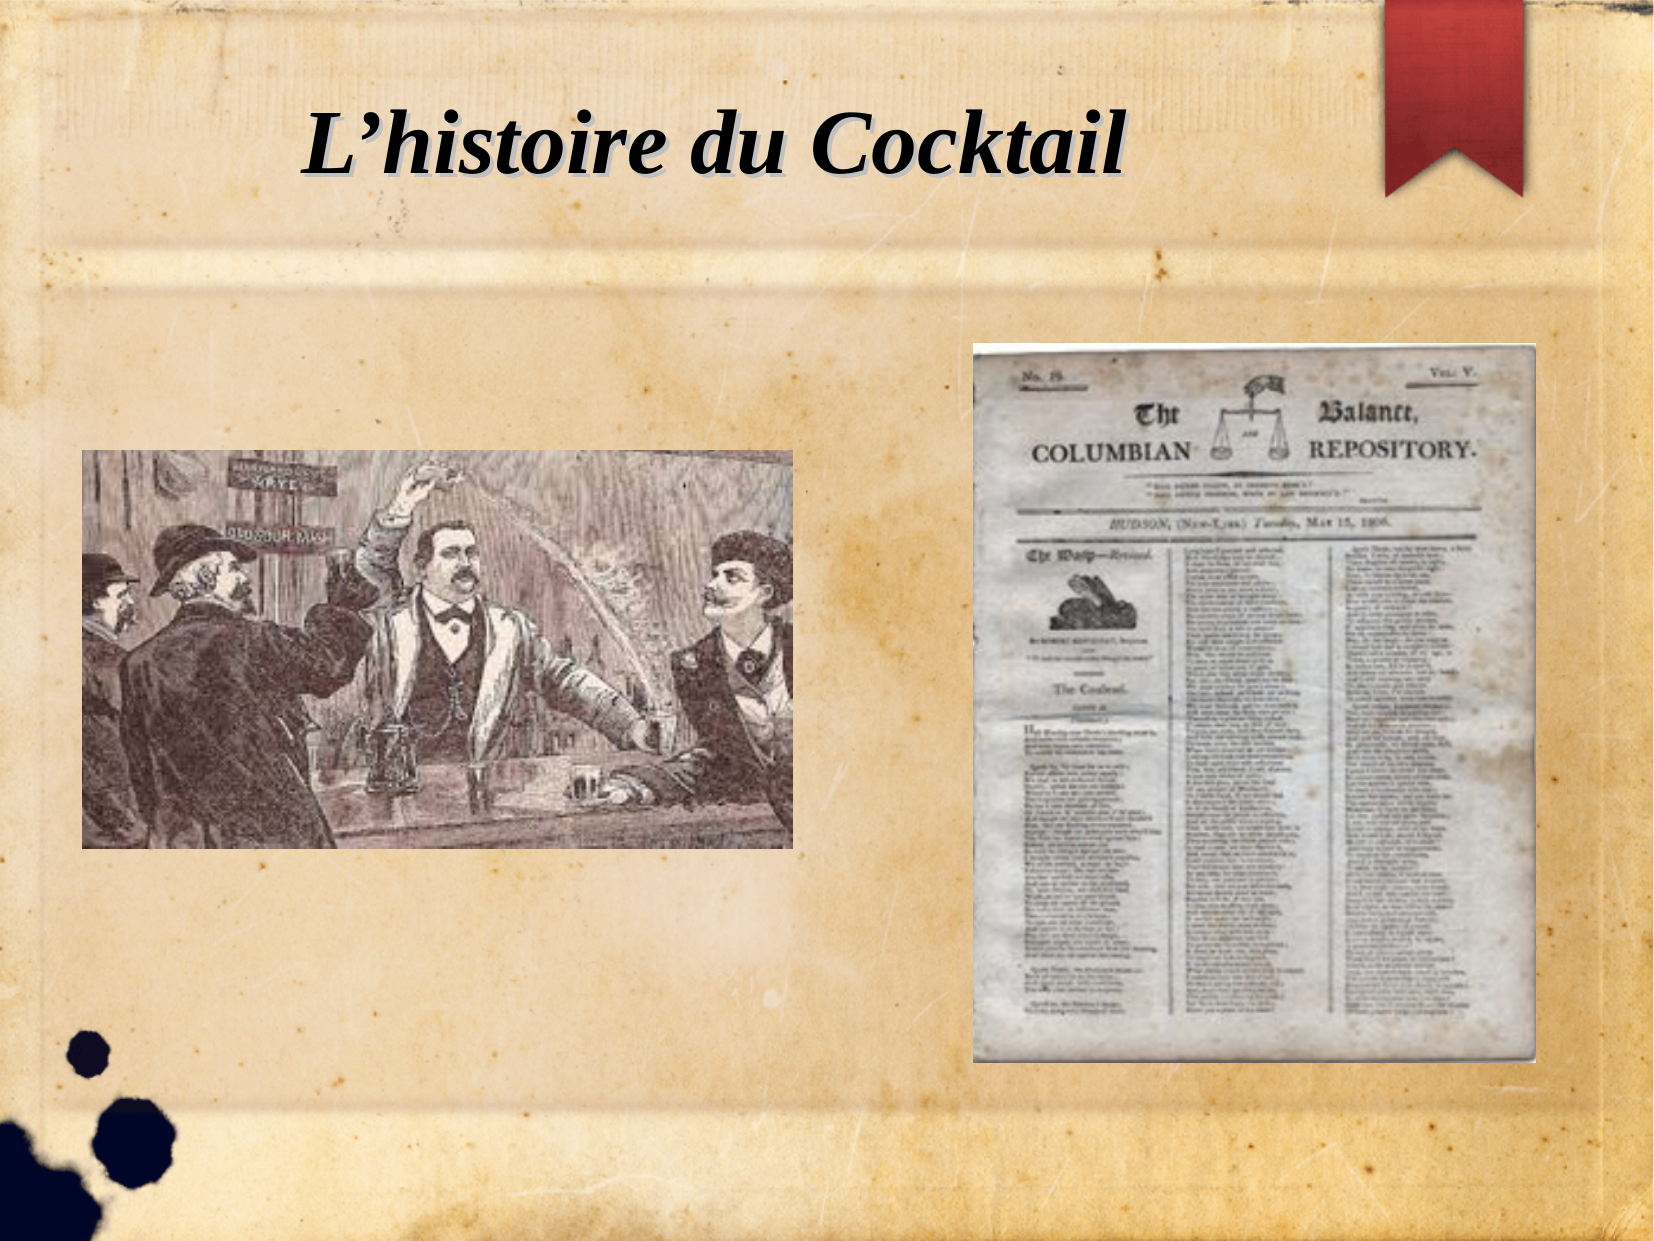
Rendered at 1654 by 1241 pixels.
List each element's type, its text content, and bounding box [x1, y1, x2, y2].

title L’histoire du Cocktail [82, 49, 1347, 237]
picture [0, 0, 1654, 1241]
